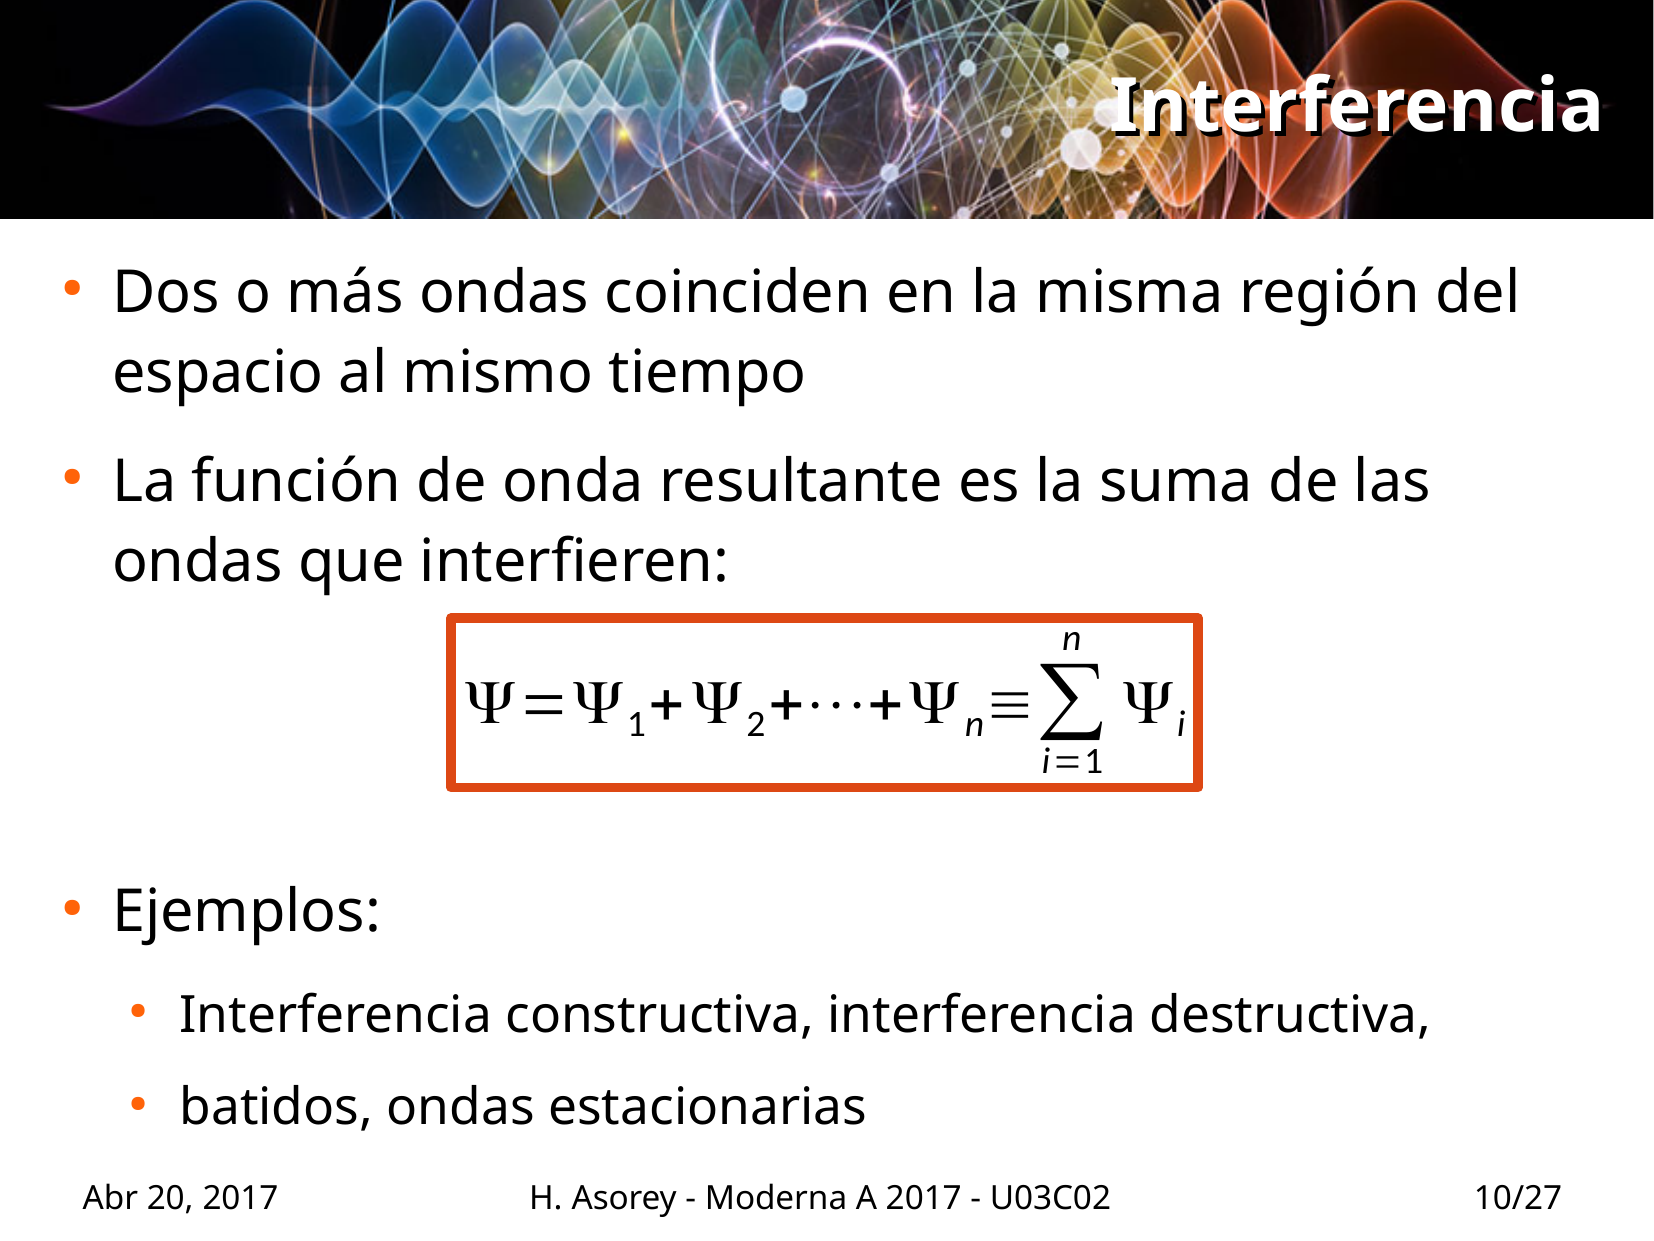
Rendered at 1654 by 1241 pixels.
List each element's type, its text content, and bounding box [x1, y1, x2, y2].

title Interferencia [45, 15, 1606, 191]
picture [0, 0, 1654, 219]
chart [455, 622, 1194, 783]
list Dos o más ondas coinciden en la misma región del espacio al mismo tiempo La función de onda resultante es la suma de las ondas que interfieren: Ejemplos: Interferencia constructiva, interferencia destructiva, batidos, ondas estacionarias [45, 249, 1606, 1150]
